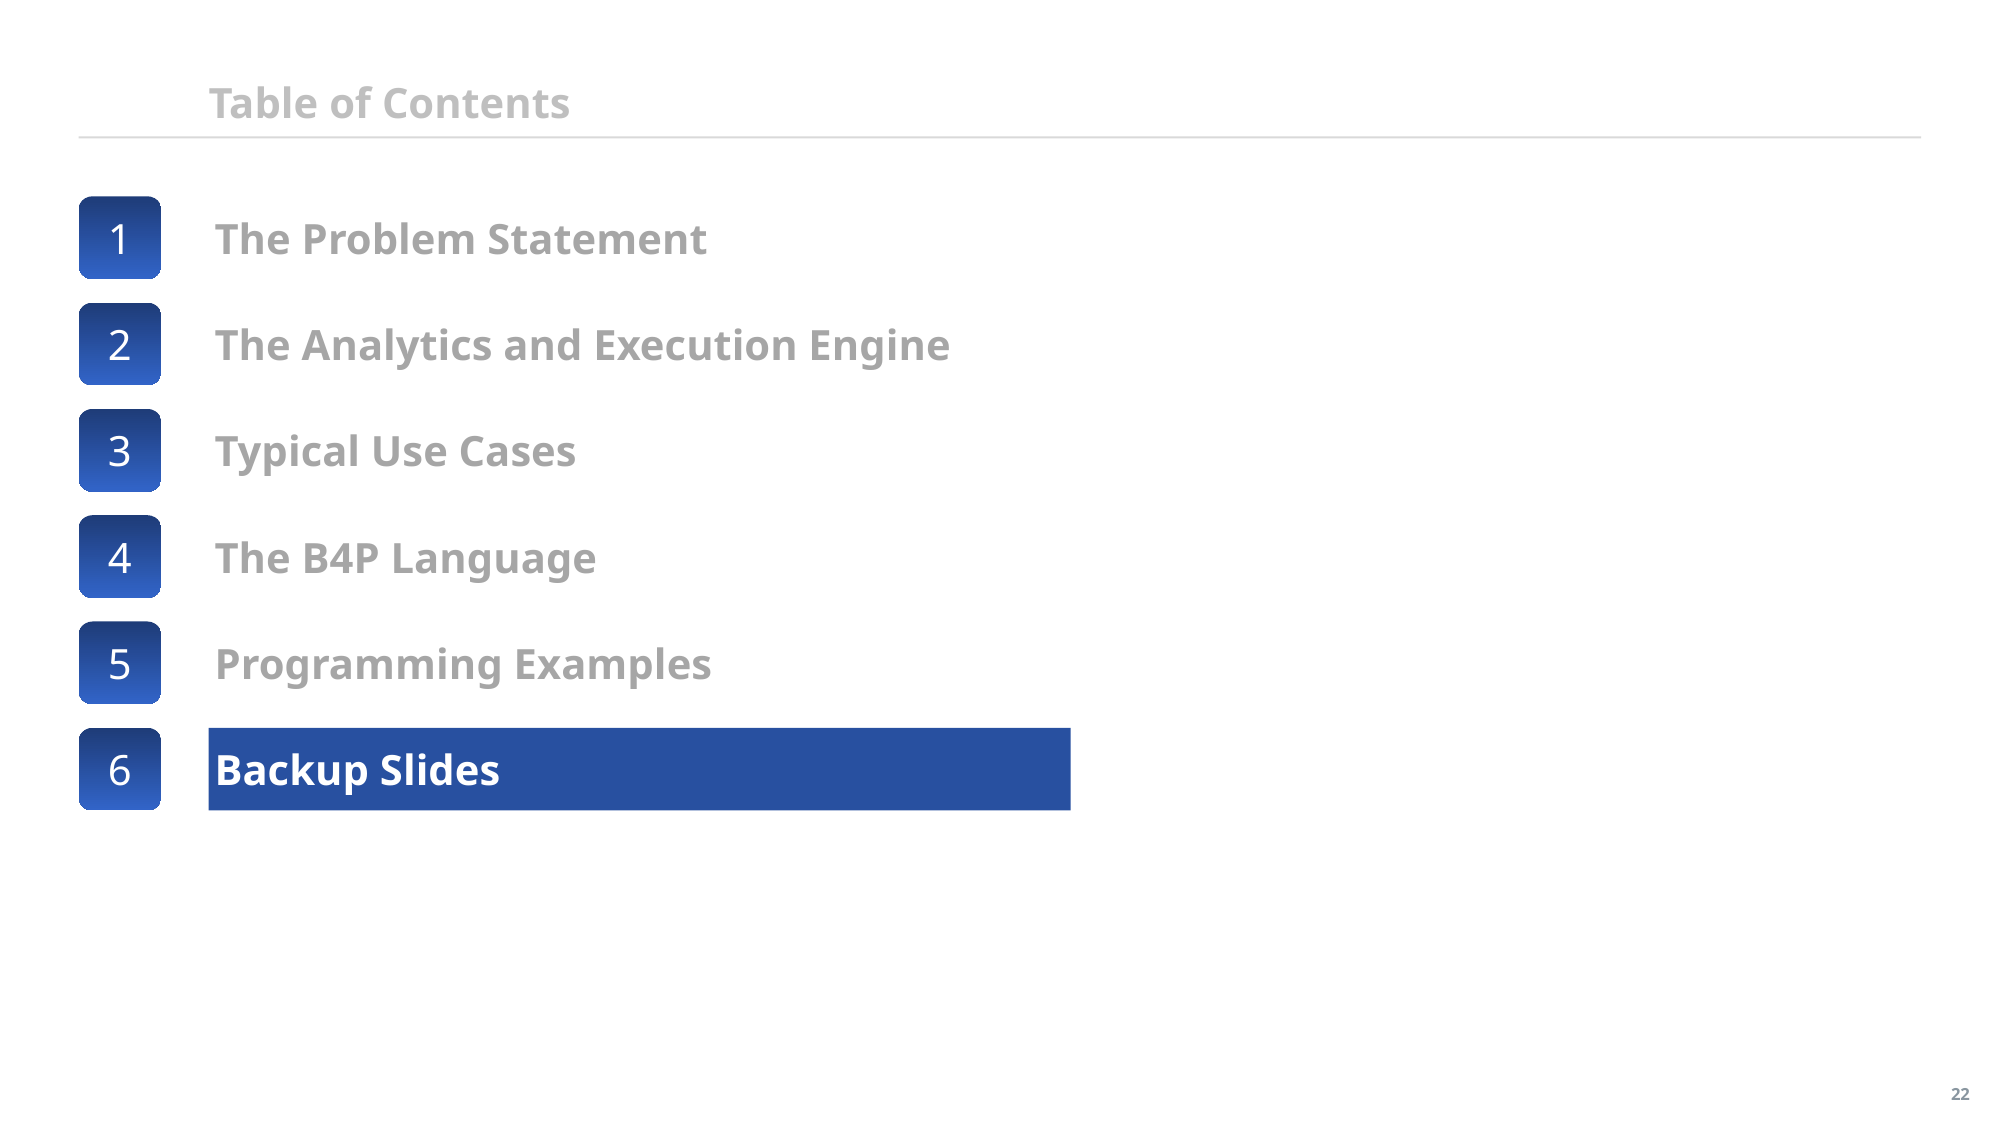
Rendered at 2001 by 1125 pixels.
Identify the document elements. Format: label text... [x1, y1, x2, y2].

text_box 3 [78, 408, 162, 492]
text_box 1 [78, 196, 162, 279]
text_box Typical Use Cases [208, 408, 1922, 492]
text_box The Analytics and Execution Engine [208, 302, 1922, 386]
text_box 4 [78, 515, 162, 598]
text_box 6 [78, 727, 162, 811]
text_box The B4P Language [208, 515, 1922, 598]
text_box Programming Examples [208, 621, 1922, 705]
text_box The Problem Statement [208, 196, 1922, 279]
text_box 5 [78, 621, 162, 705]
text_box Table of Contents [202, 60, 1254, 144]
text_box 2 [78, 302, 162, 386]
text_box Backup Slides [208, 727, 1071, 811]
